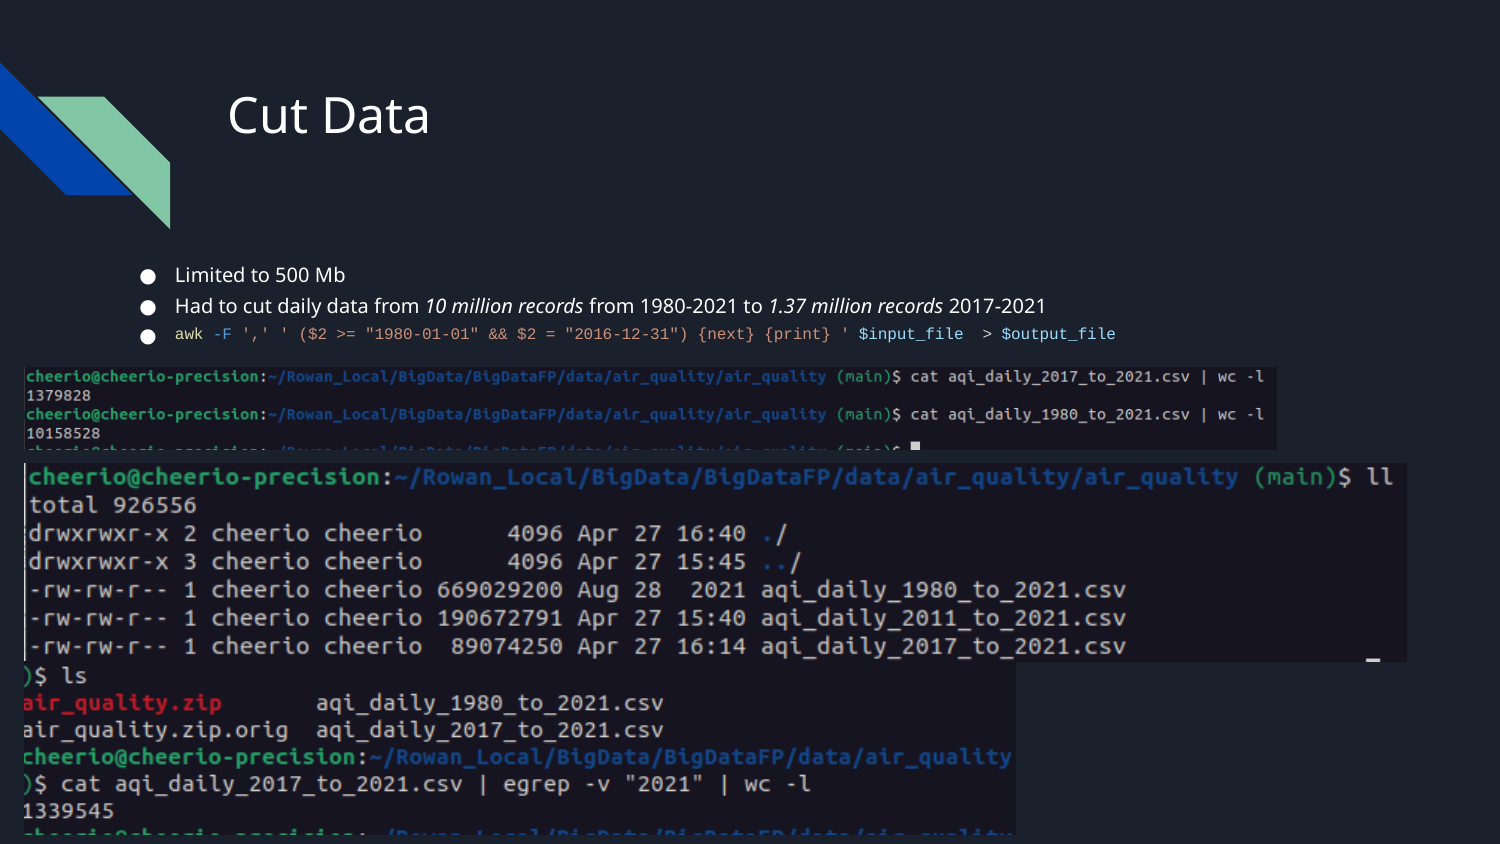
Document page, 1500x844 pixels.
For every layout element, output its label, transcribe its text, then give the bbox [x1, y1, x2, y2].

title Cut Data [212, 64, 1368, 215]
list Limited to 500 Mb Had to cut daily data from 10 million records from 1980-2021 to 1.37 million records 2017-2021 awk -F ',' ' ($2 >= "1980-01-01" && $2 = "2016-12-31") {next} {print} ' $input_file > $output_file [104, 242, 1258, 361]
picture [24, 367, 1277, 450]
picture [24, 463, 1407, 835]
